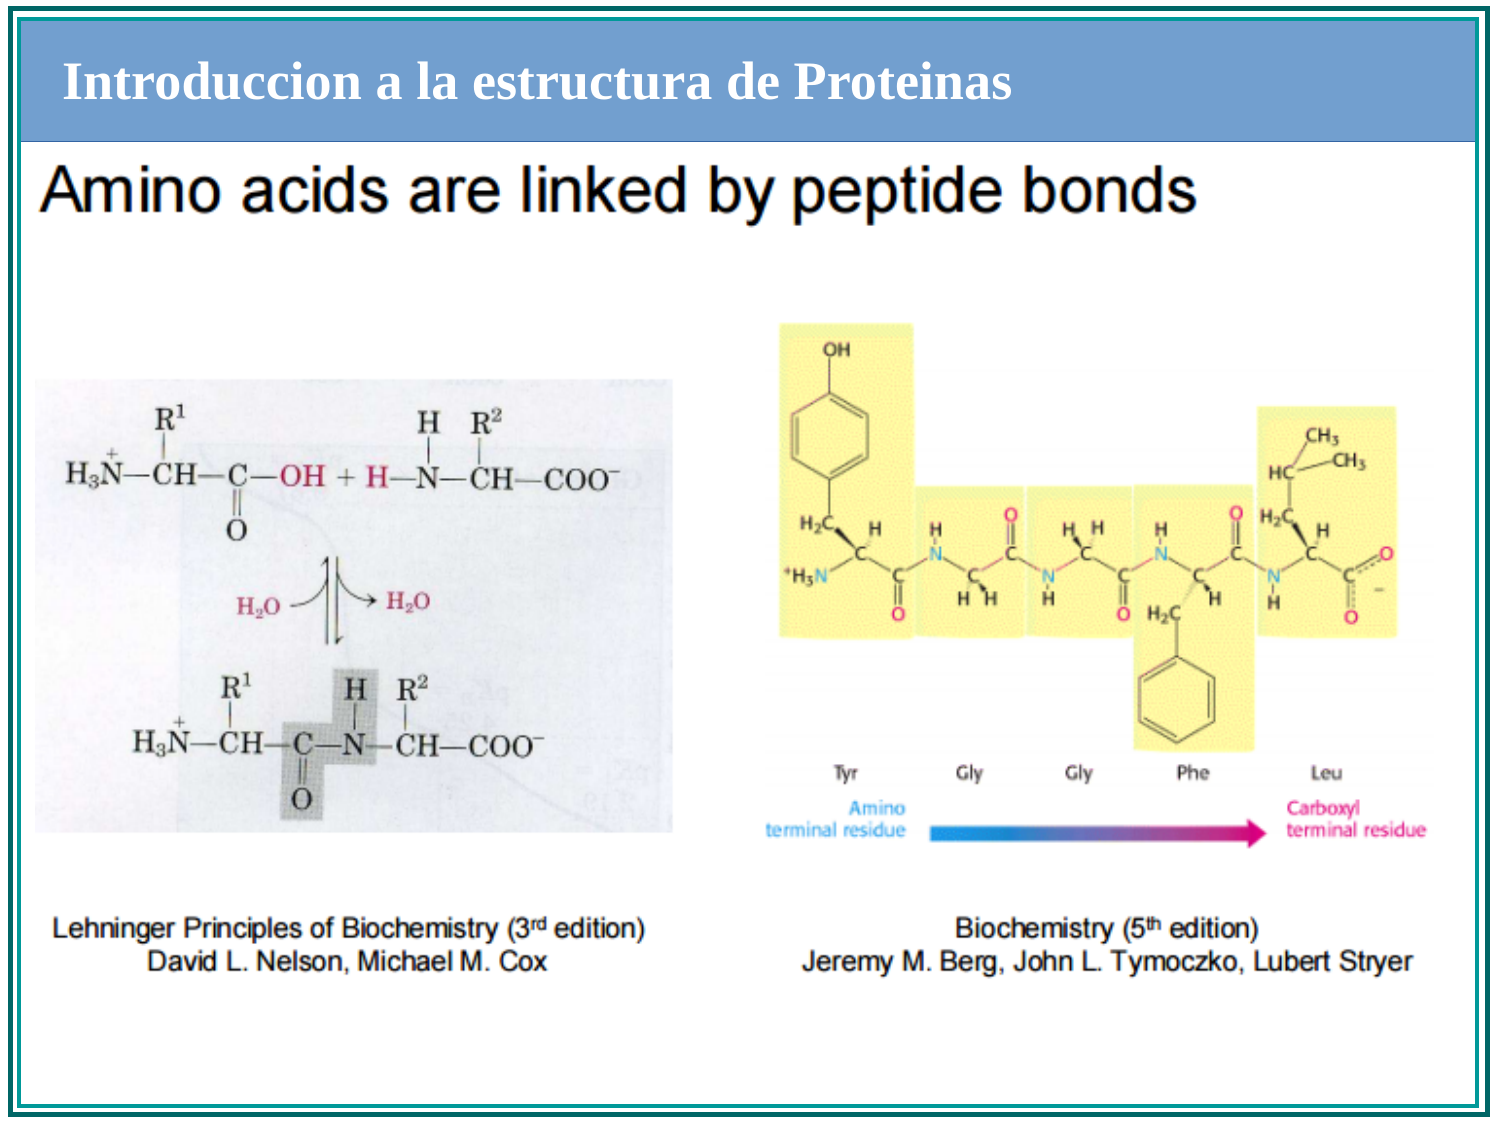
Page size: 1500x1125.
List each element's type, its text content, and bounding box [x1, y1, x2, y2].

picture [35, 154, 1463, 1016]
text_box Introduccion a la estructura de Proteinas [47, 38, 1335, 142]
text_box [21, 21, 1475, 142]
